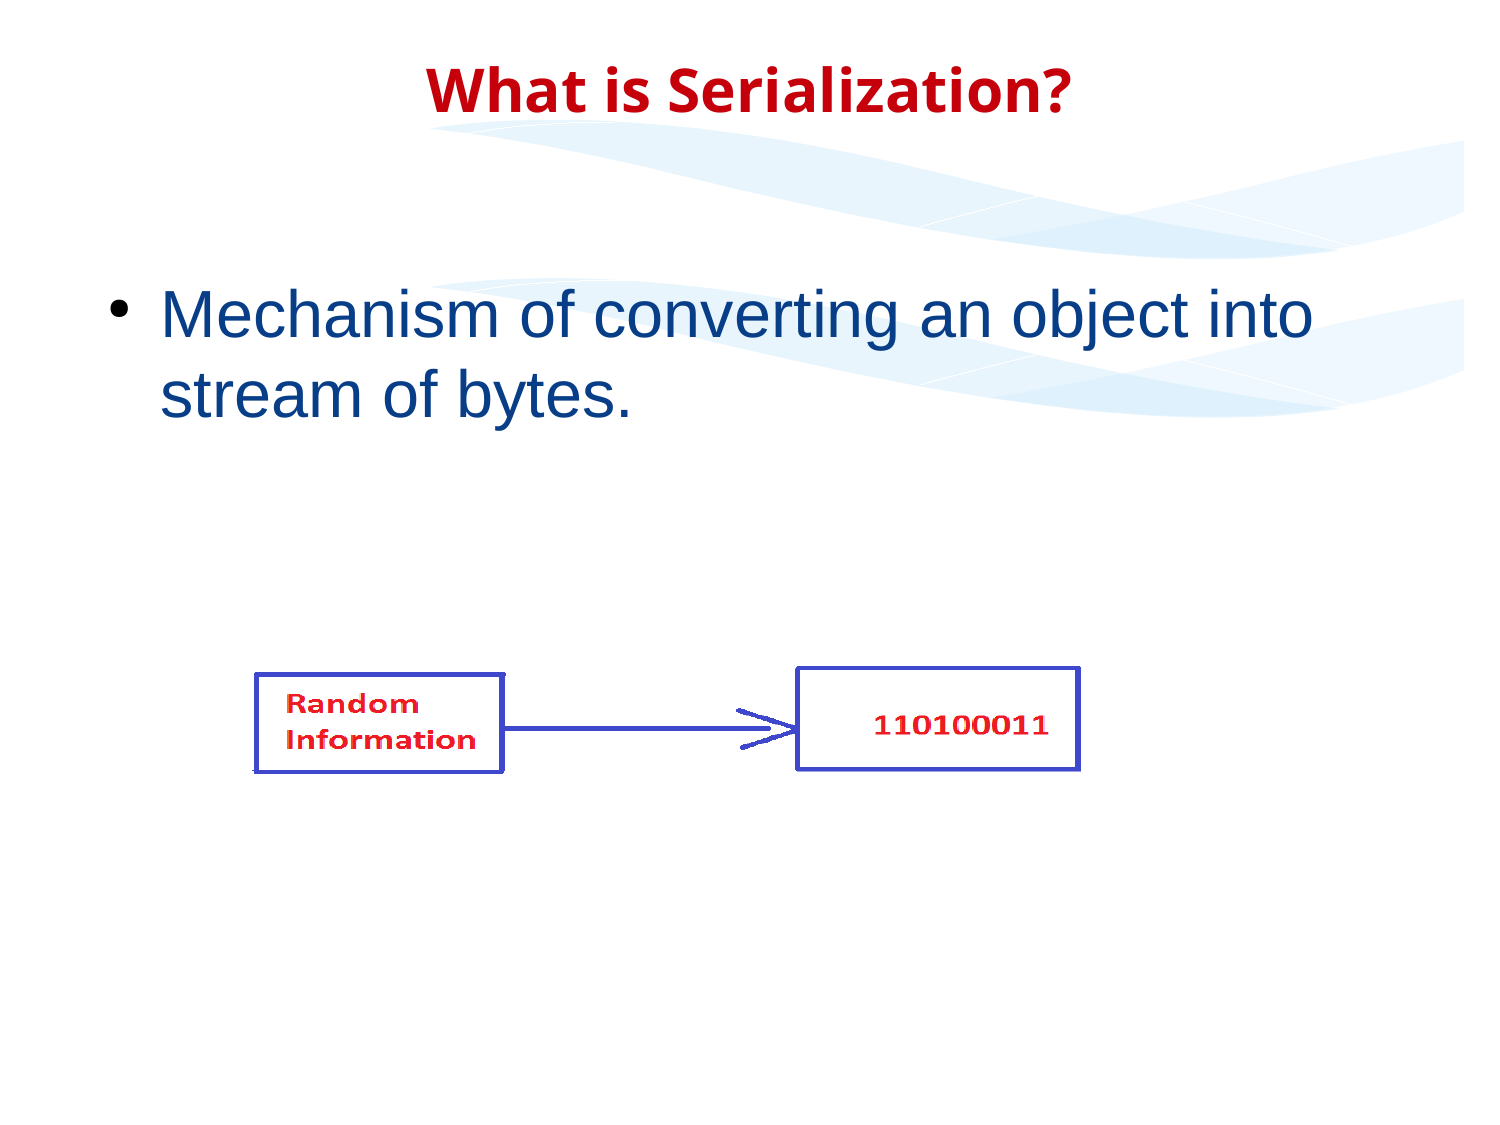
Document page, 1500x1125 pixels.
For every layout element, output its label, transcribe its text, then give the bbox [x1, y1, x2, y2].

title What is Serialization? [75, 44, 1425, 233]
picture [75, 479, 1415, 1066]
list Mechanism of converting an object into stream of bytes. [75, 263, 1425, 1006]
